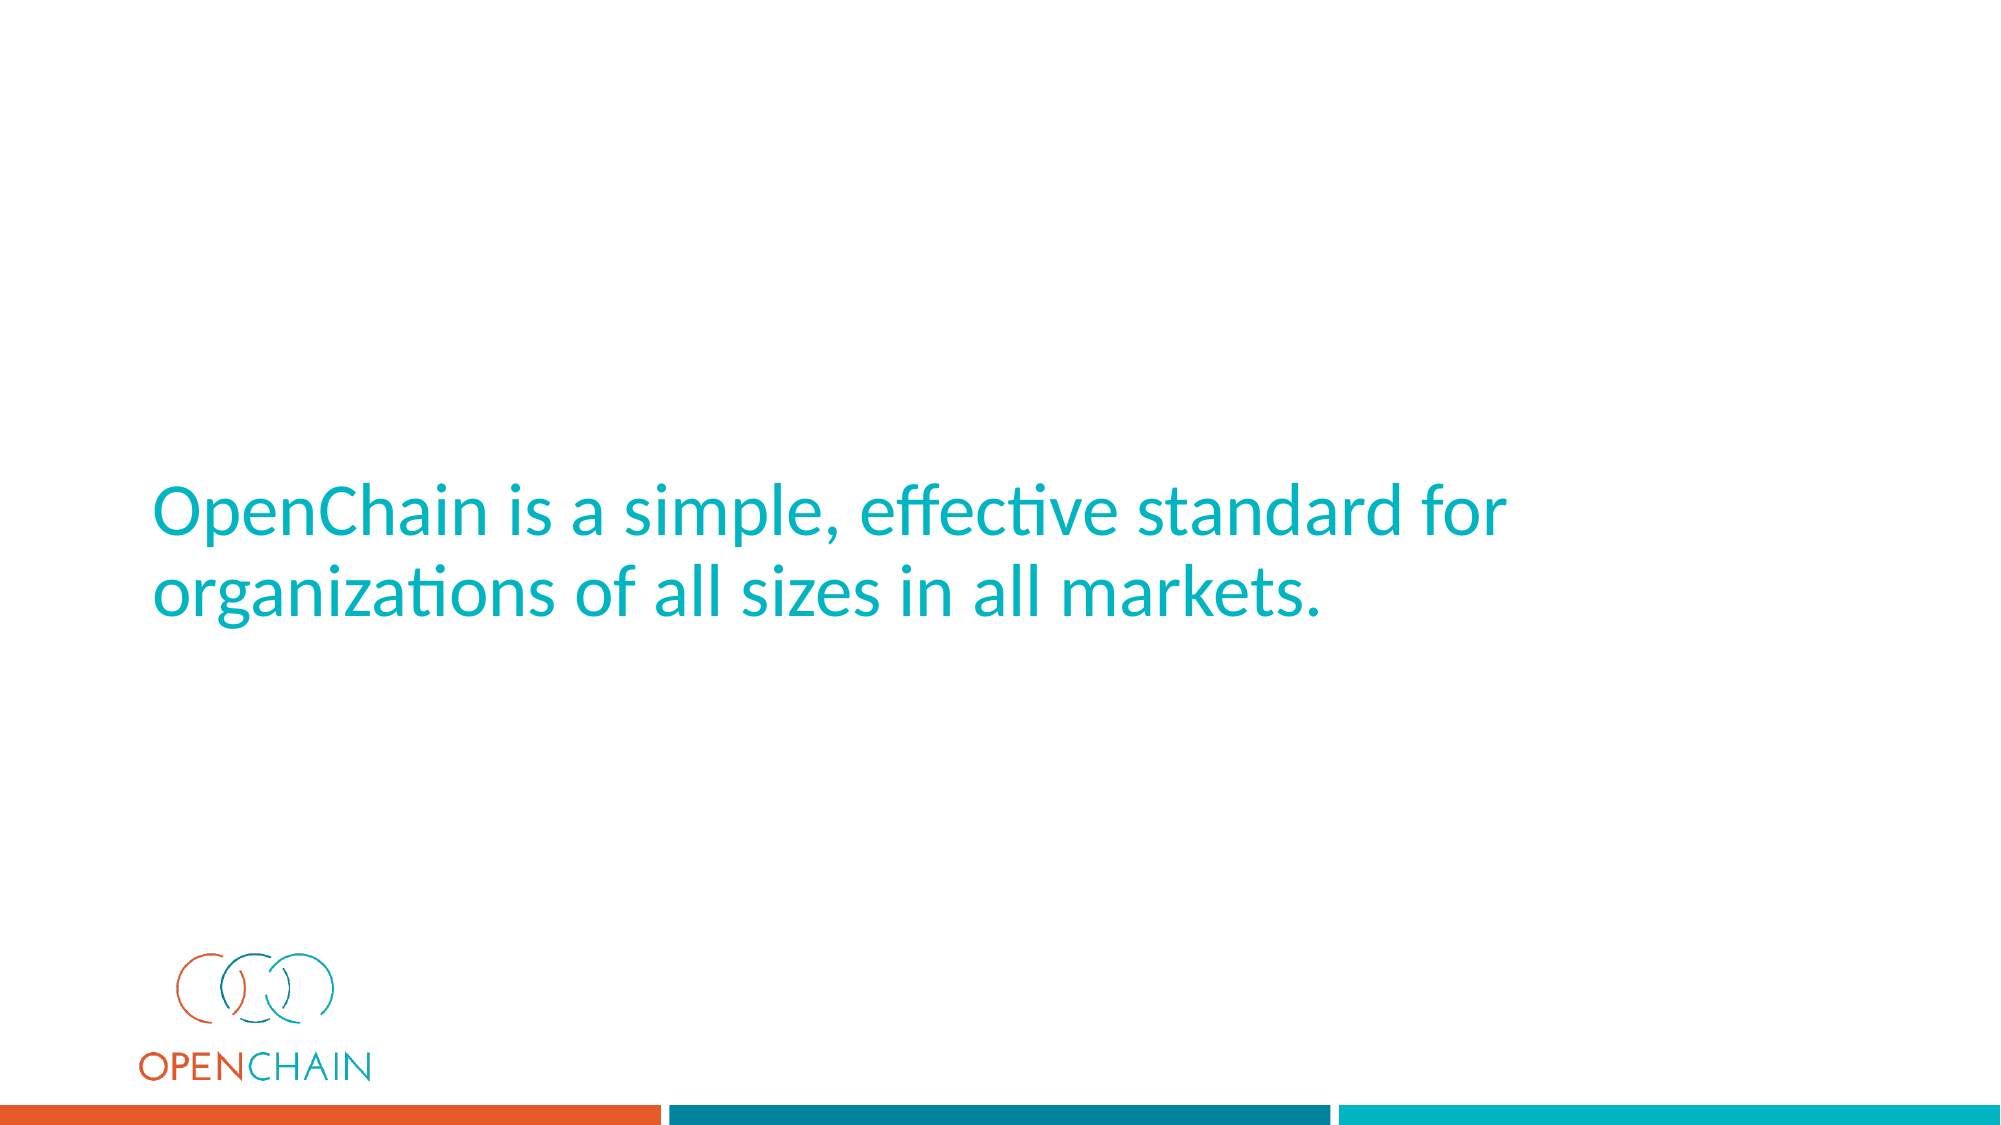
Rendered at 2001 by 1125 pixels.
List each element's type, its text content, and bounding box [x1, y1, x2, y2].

title OpenChain is a simple, effective standard for organizations of all sizes in all markets. [137, 376, 1863, 727]
picture [137, 951, 372, 1082]
